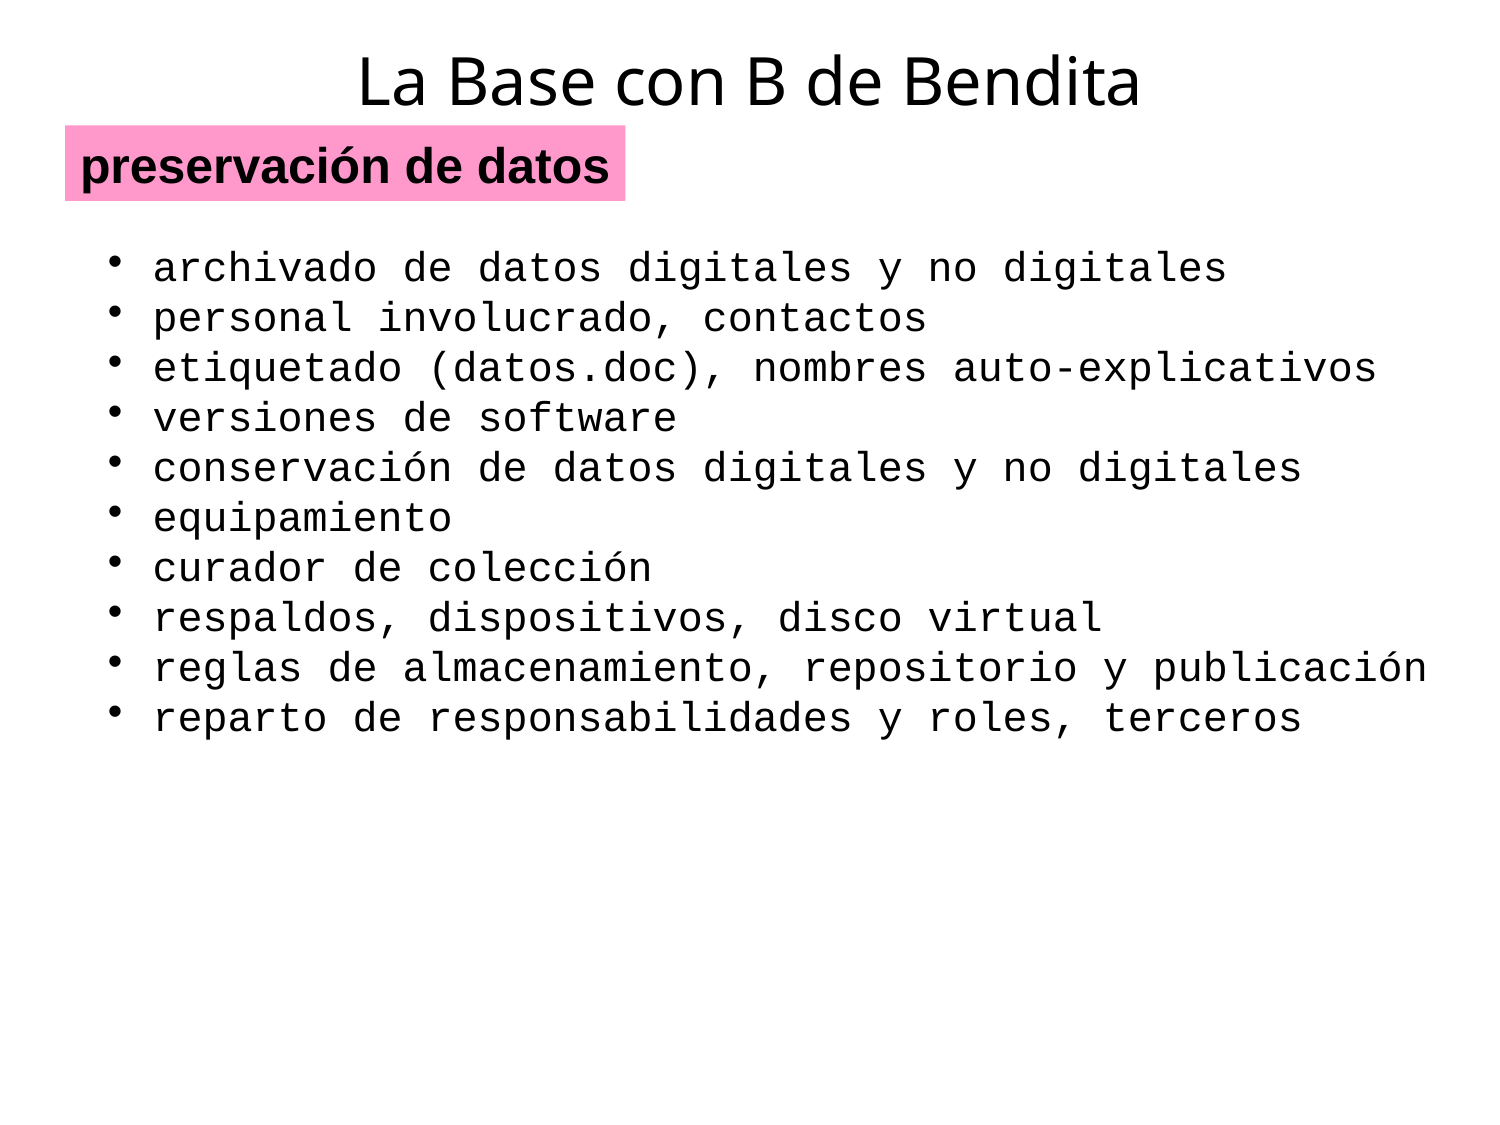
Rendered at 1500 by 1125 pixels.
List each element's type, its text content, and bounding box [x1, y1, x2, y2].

text_box archivado de datos digitales y no digitales personal involucrado, contactos etiquetado (datos.doc), nombres auto-explicativos versiones de software conservación de datos digitales y no digitales equipamiento curador de colección respaldos, dispositivos, disco virtual reglas de almacenamiento, repositorio y publicación reparto de responsabilidades y roles, terceros [87, 231, 1471, 798]
text_box La Base con B de Bendita [341, 30, 1160, 127]
text_box preservación de datos [65, 125, 626, 201]
